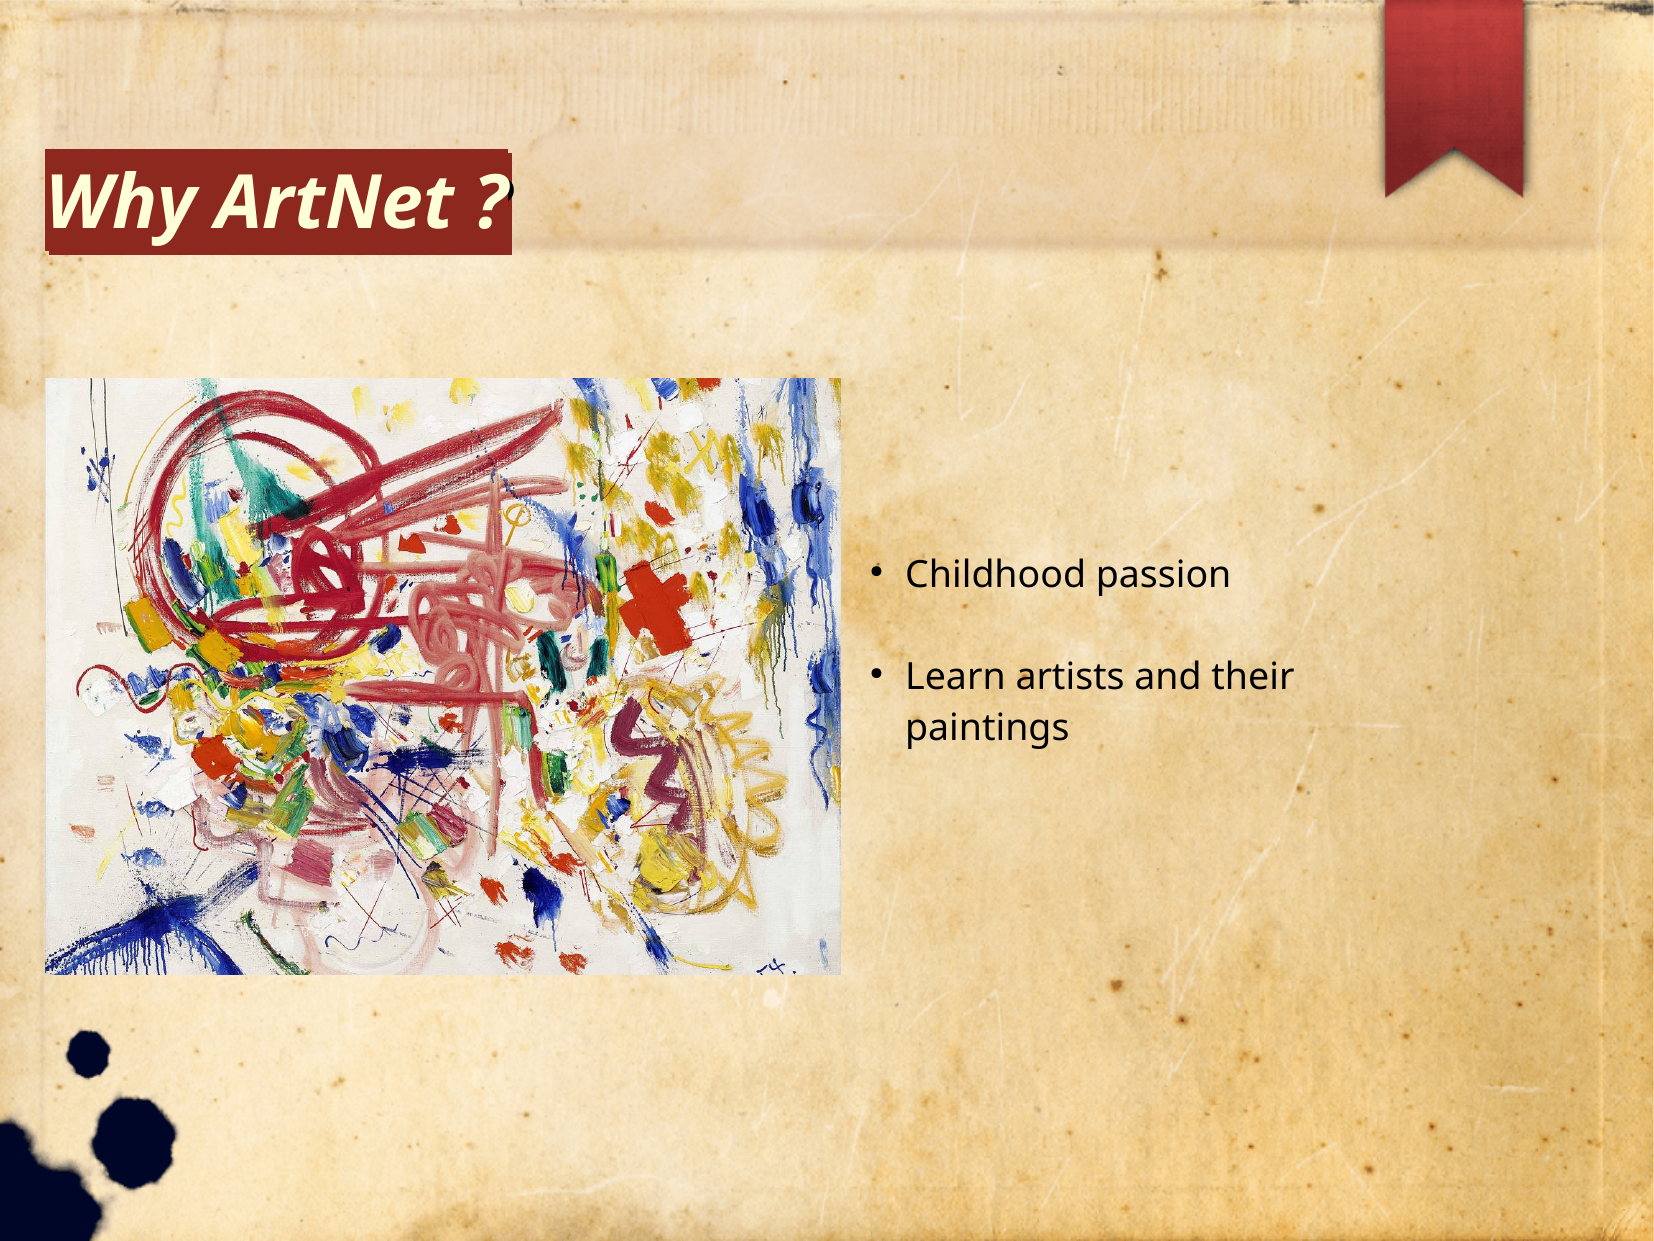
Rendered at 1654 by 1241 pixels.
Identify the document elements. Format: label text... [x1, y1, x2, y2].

picture [0, 0, 1654, 1241]
text_box Why ArtNet ? [30, 141, 706, 239]
text_box Childhood passion Learn artists and their paintings [855, 540, 1456, 721]
